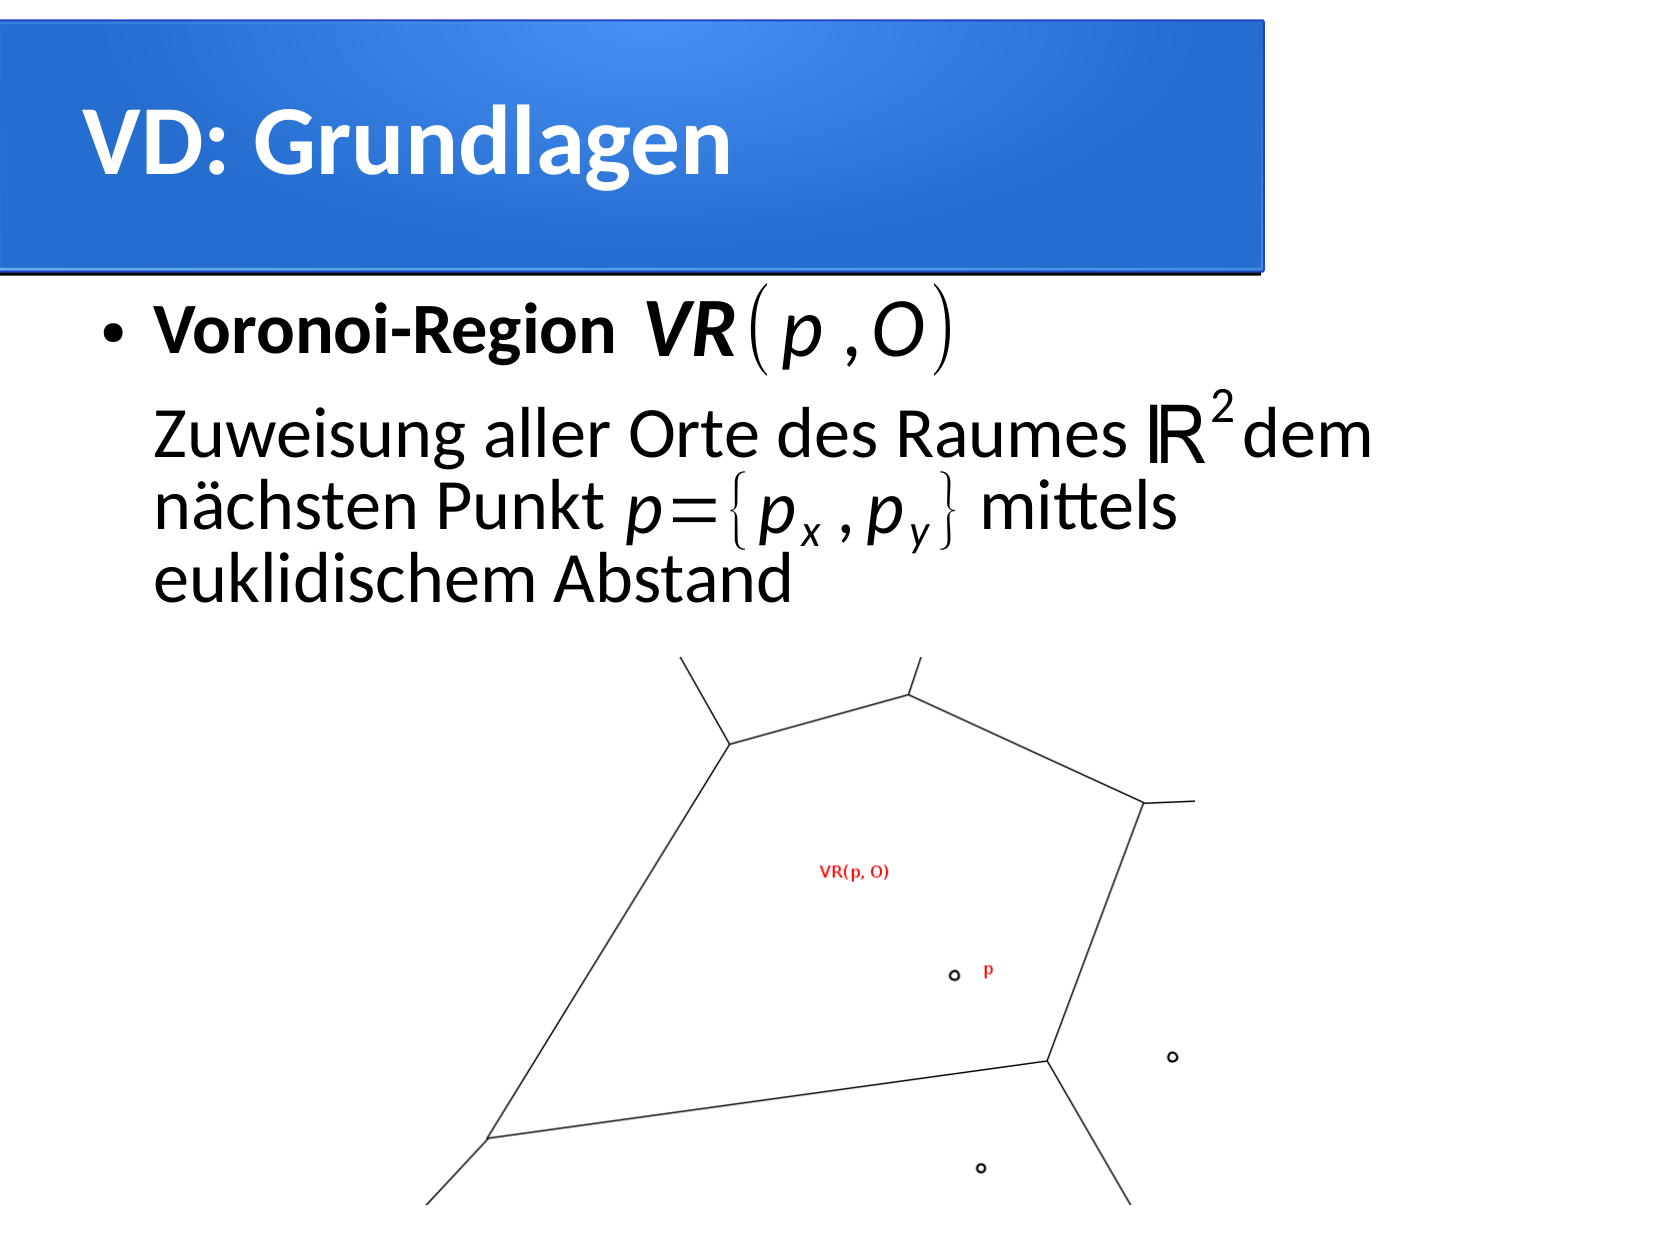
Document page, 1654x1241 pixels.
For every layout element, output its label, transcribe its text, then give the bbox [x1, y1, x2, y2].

chart [630, 280, 971, 383]
chart [610, 466, 976, 560]
picture [394, 657, 1195, 1205]
list Voronoi-Region Zuweisung aller Orte des Raumes dem nächsten Punkt mittels euklidischem Abstand [82, 299, 1571, 1019]
title VD: Grundlagen [82, 47, 1235, 252]
chart [1133, 383, 1247, 492]
